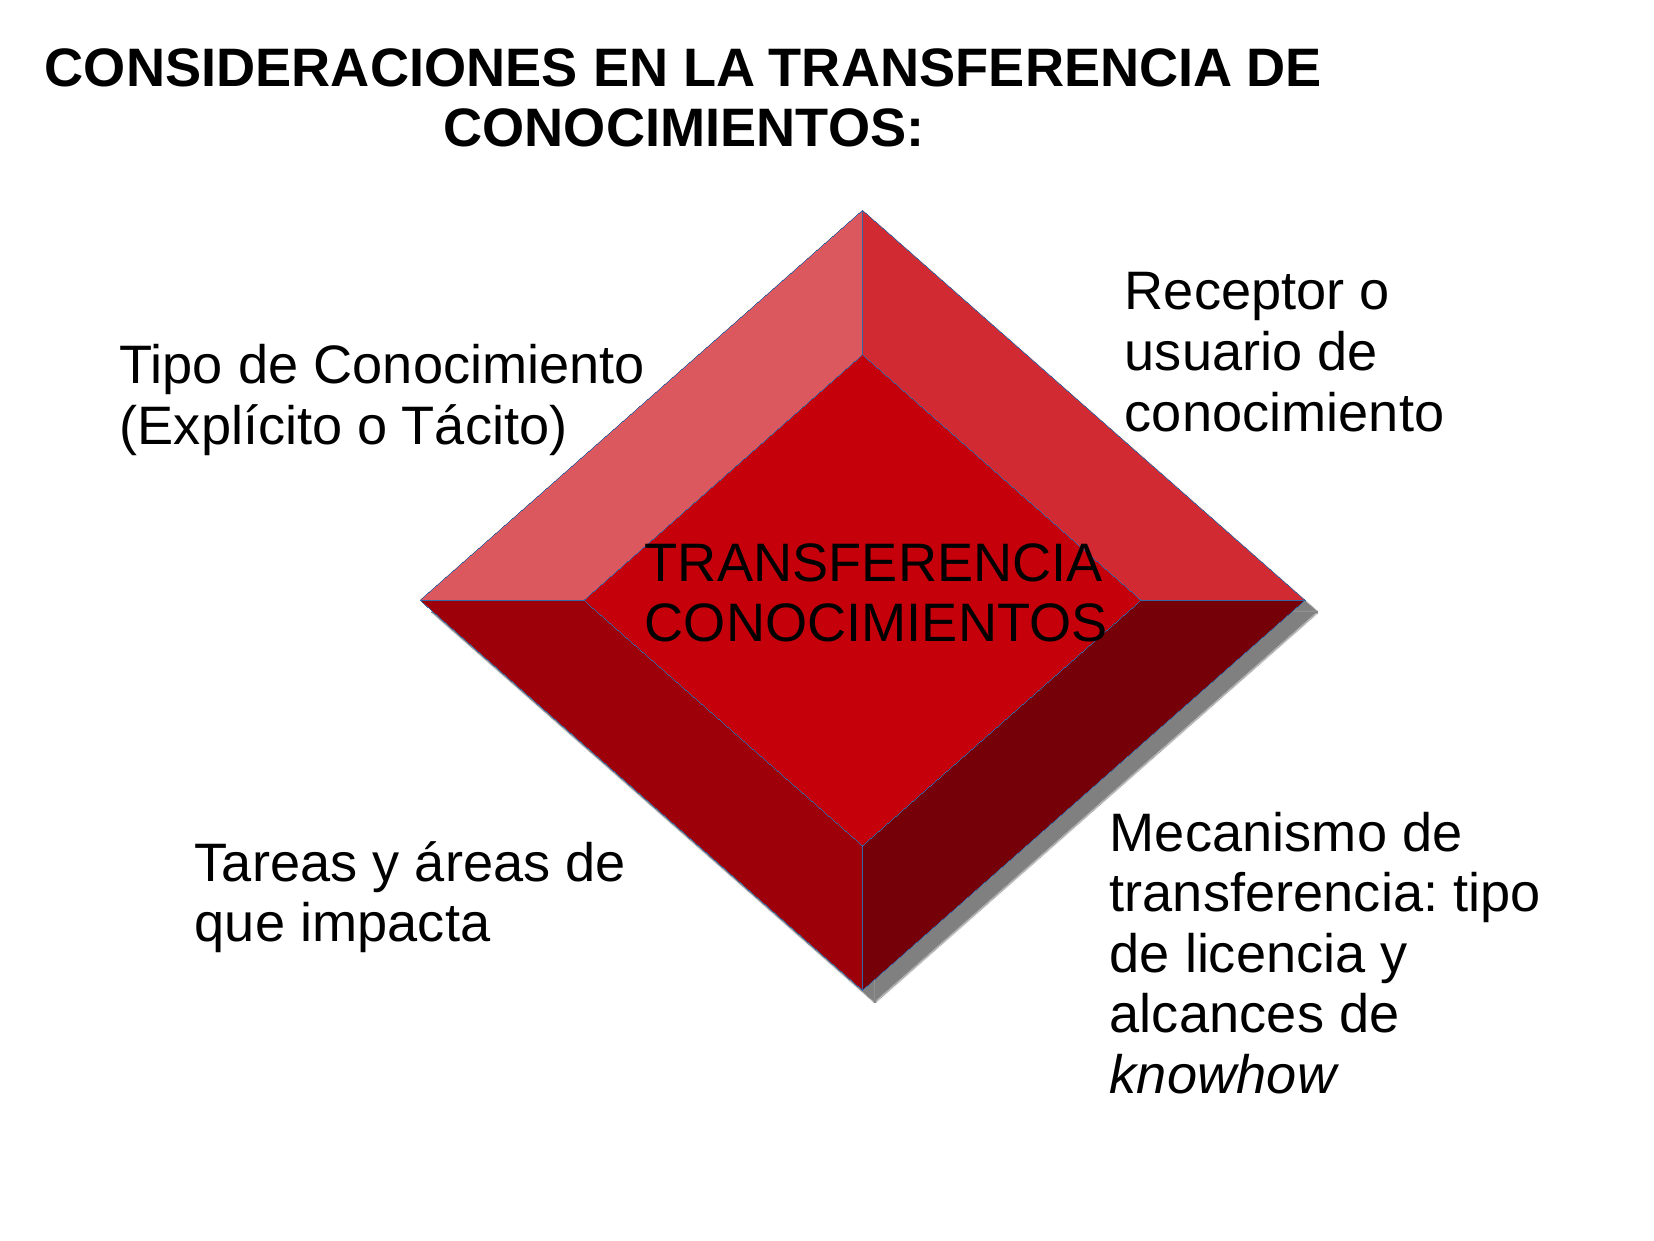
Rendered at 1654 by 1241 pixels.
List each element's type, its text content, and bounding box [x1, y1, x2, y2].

text_box Tipo de Conocimiento (Explícito o Tácito) [105, 327, 721, 646]
text_box [472, 646, 1200, 991]
text_box Tareas y áreas de que impacta [180, 825, 661, 1241]
text_box [721, 355, 1054, 525]
text_box CONSIDERACIONES EN LA TRANSFERENCIA DE CONOCIMIENTOS: [30, 30, 1654, 181]
text_box TRANSFERENCIA CONOCIMIENTOS [630, 525, 1246, 693]
text_box Mecanismo de transferencia: tipo de licencia y alcances de knowhow [1095, 795, 1621, 1158]
text_box [1246, 600, 1306, 653]
text_box Receptor o usuario de conocimiento [1110, 253, 1591, 451]
